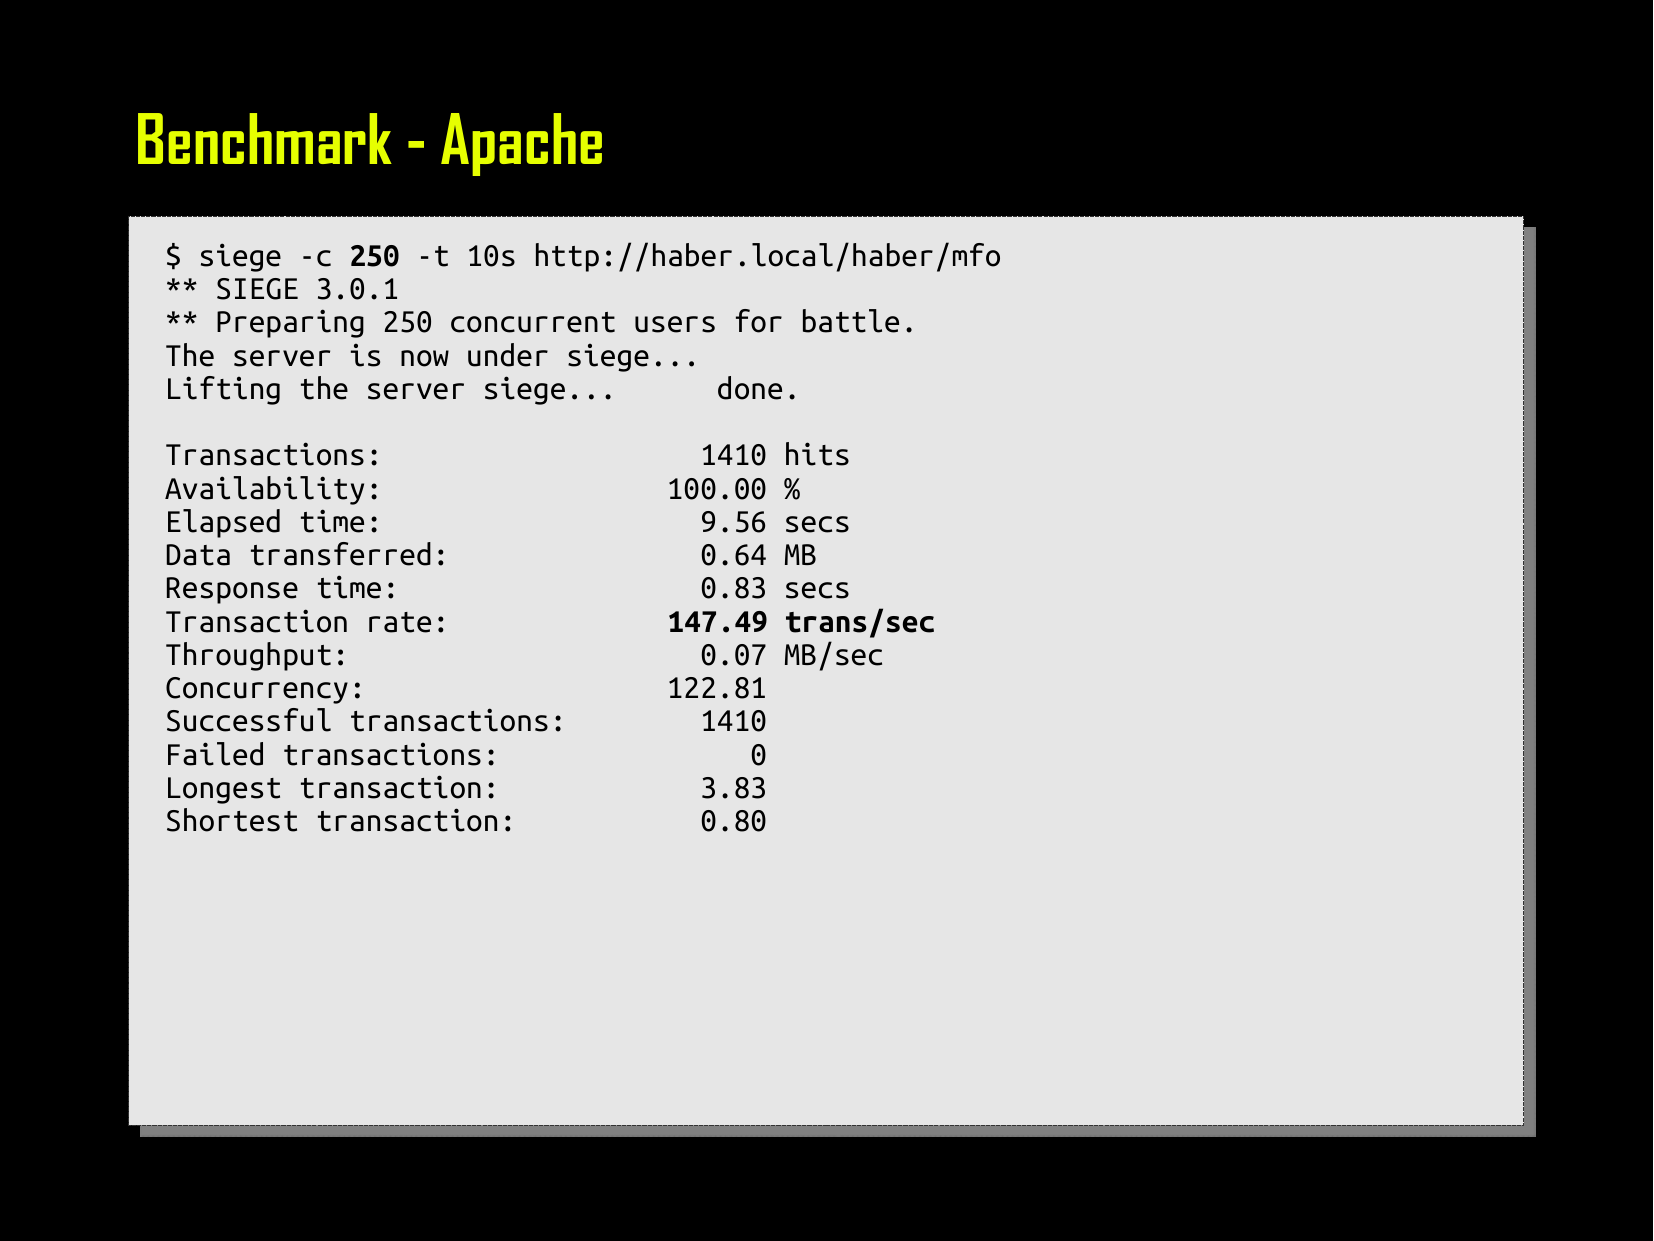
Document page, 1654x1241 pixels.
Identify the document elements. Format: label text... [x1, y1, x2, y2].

text_box Benchmark - Apache [121, 90, 624, 186]
text_box $ siege -c 250 -t 10s http://haber.local/haber/mfo ** SIEGE 3.0.1 ** Preparing 250 concurrent users for battle. The server is now under siege... Lifting the server siege... done. Transactions: 1410 hits Availability: 100.00 % Elapsed time: 9.56 secs Data transferred: 0.64 MB Response time: 0.83 secs Transaction rate: 147.49 trans/sec Throughput: 0.07 MB/sec Concurrency: 122.81 Successful transactions: 1410 Failed transactions: 0 Longest transaction: 3.83 Shortest transaction: 0.80 [150, 231, 1531, 883]
text_box [128, 216, 1524, 1126]
